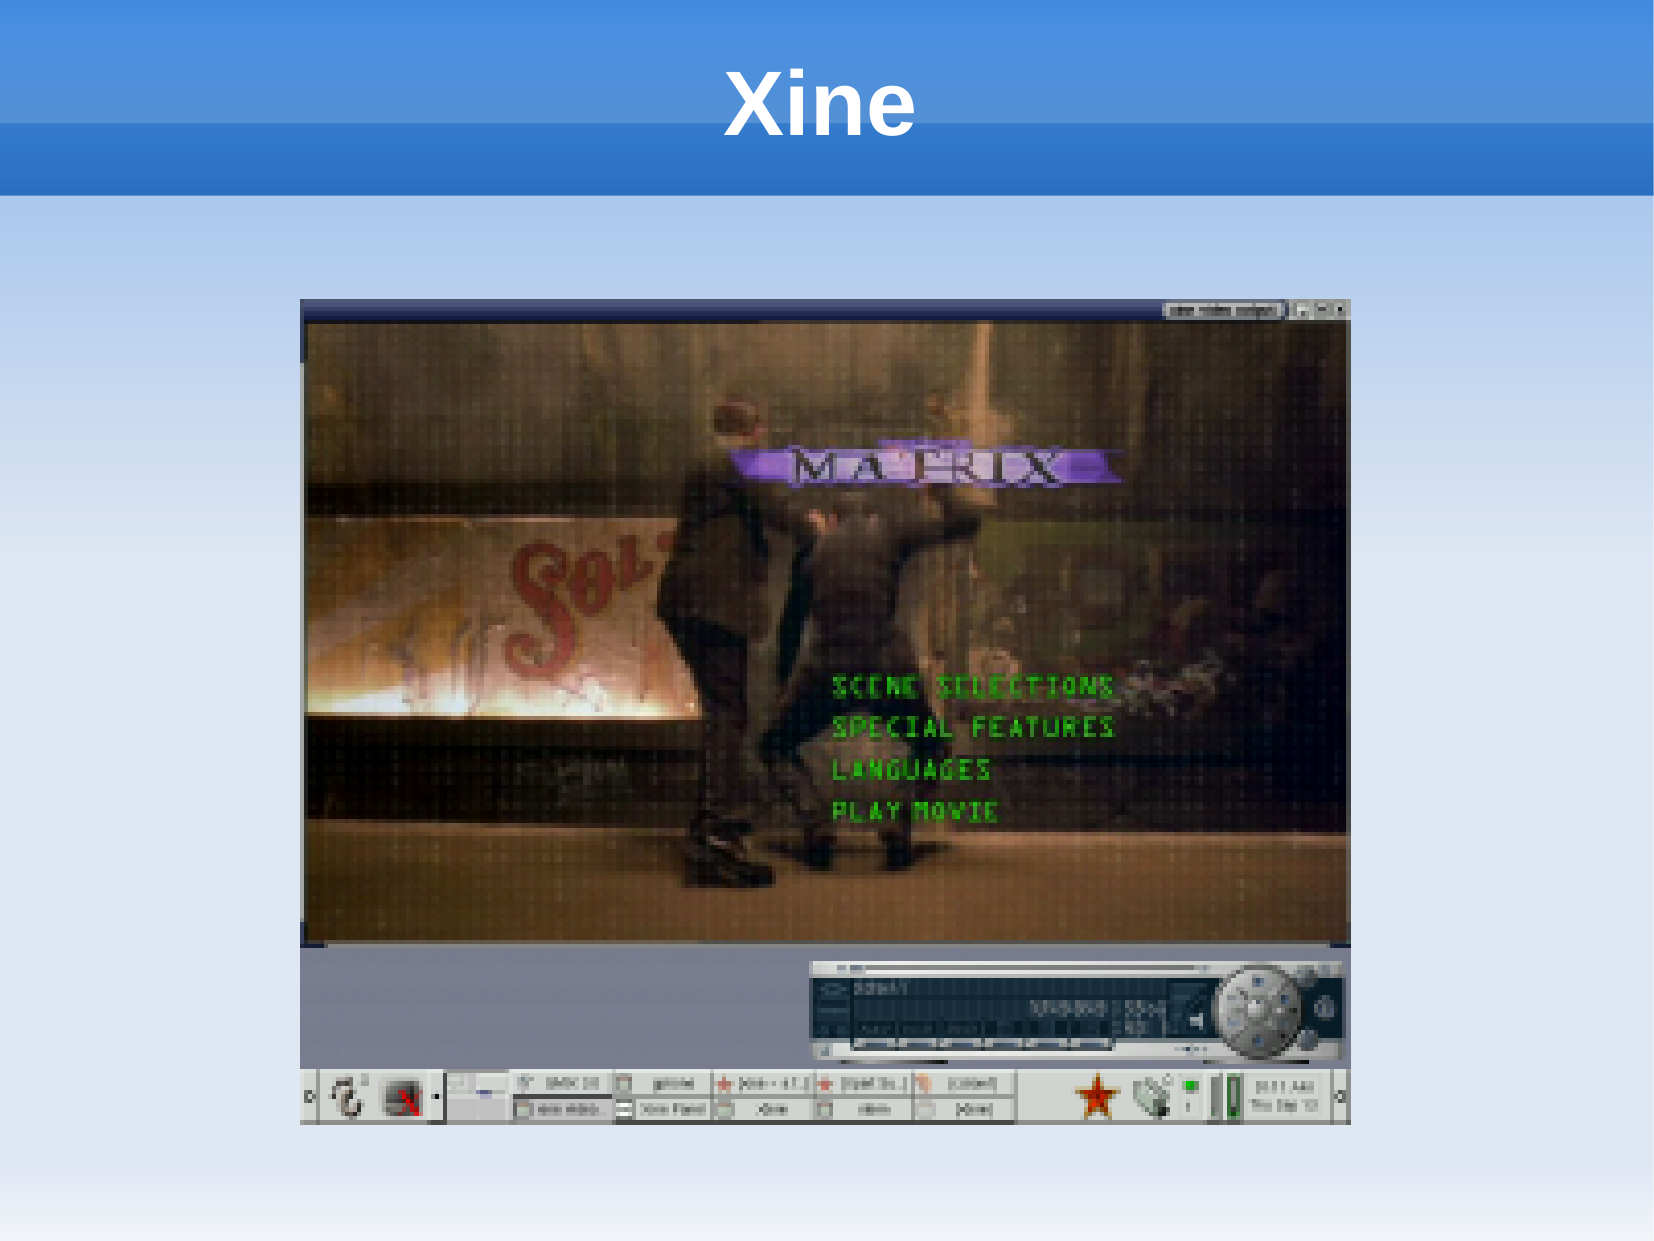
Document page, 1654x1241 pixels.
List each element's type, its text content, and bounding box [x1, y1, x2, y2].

picture [0, 0, 1654, 1241]
title Xine [76, 7, 1565, 200]
